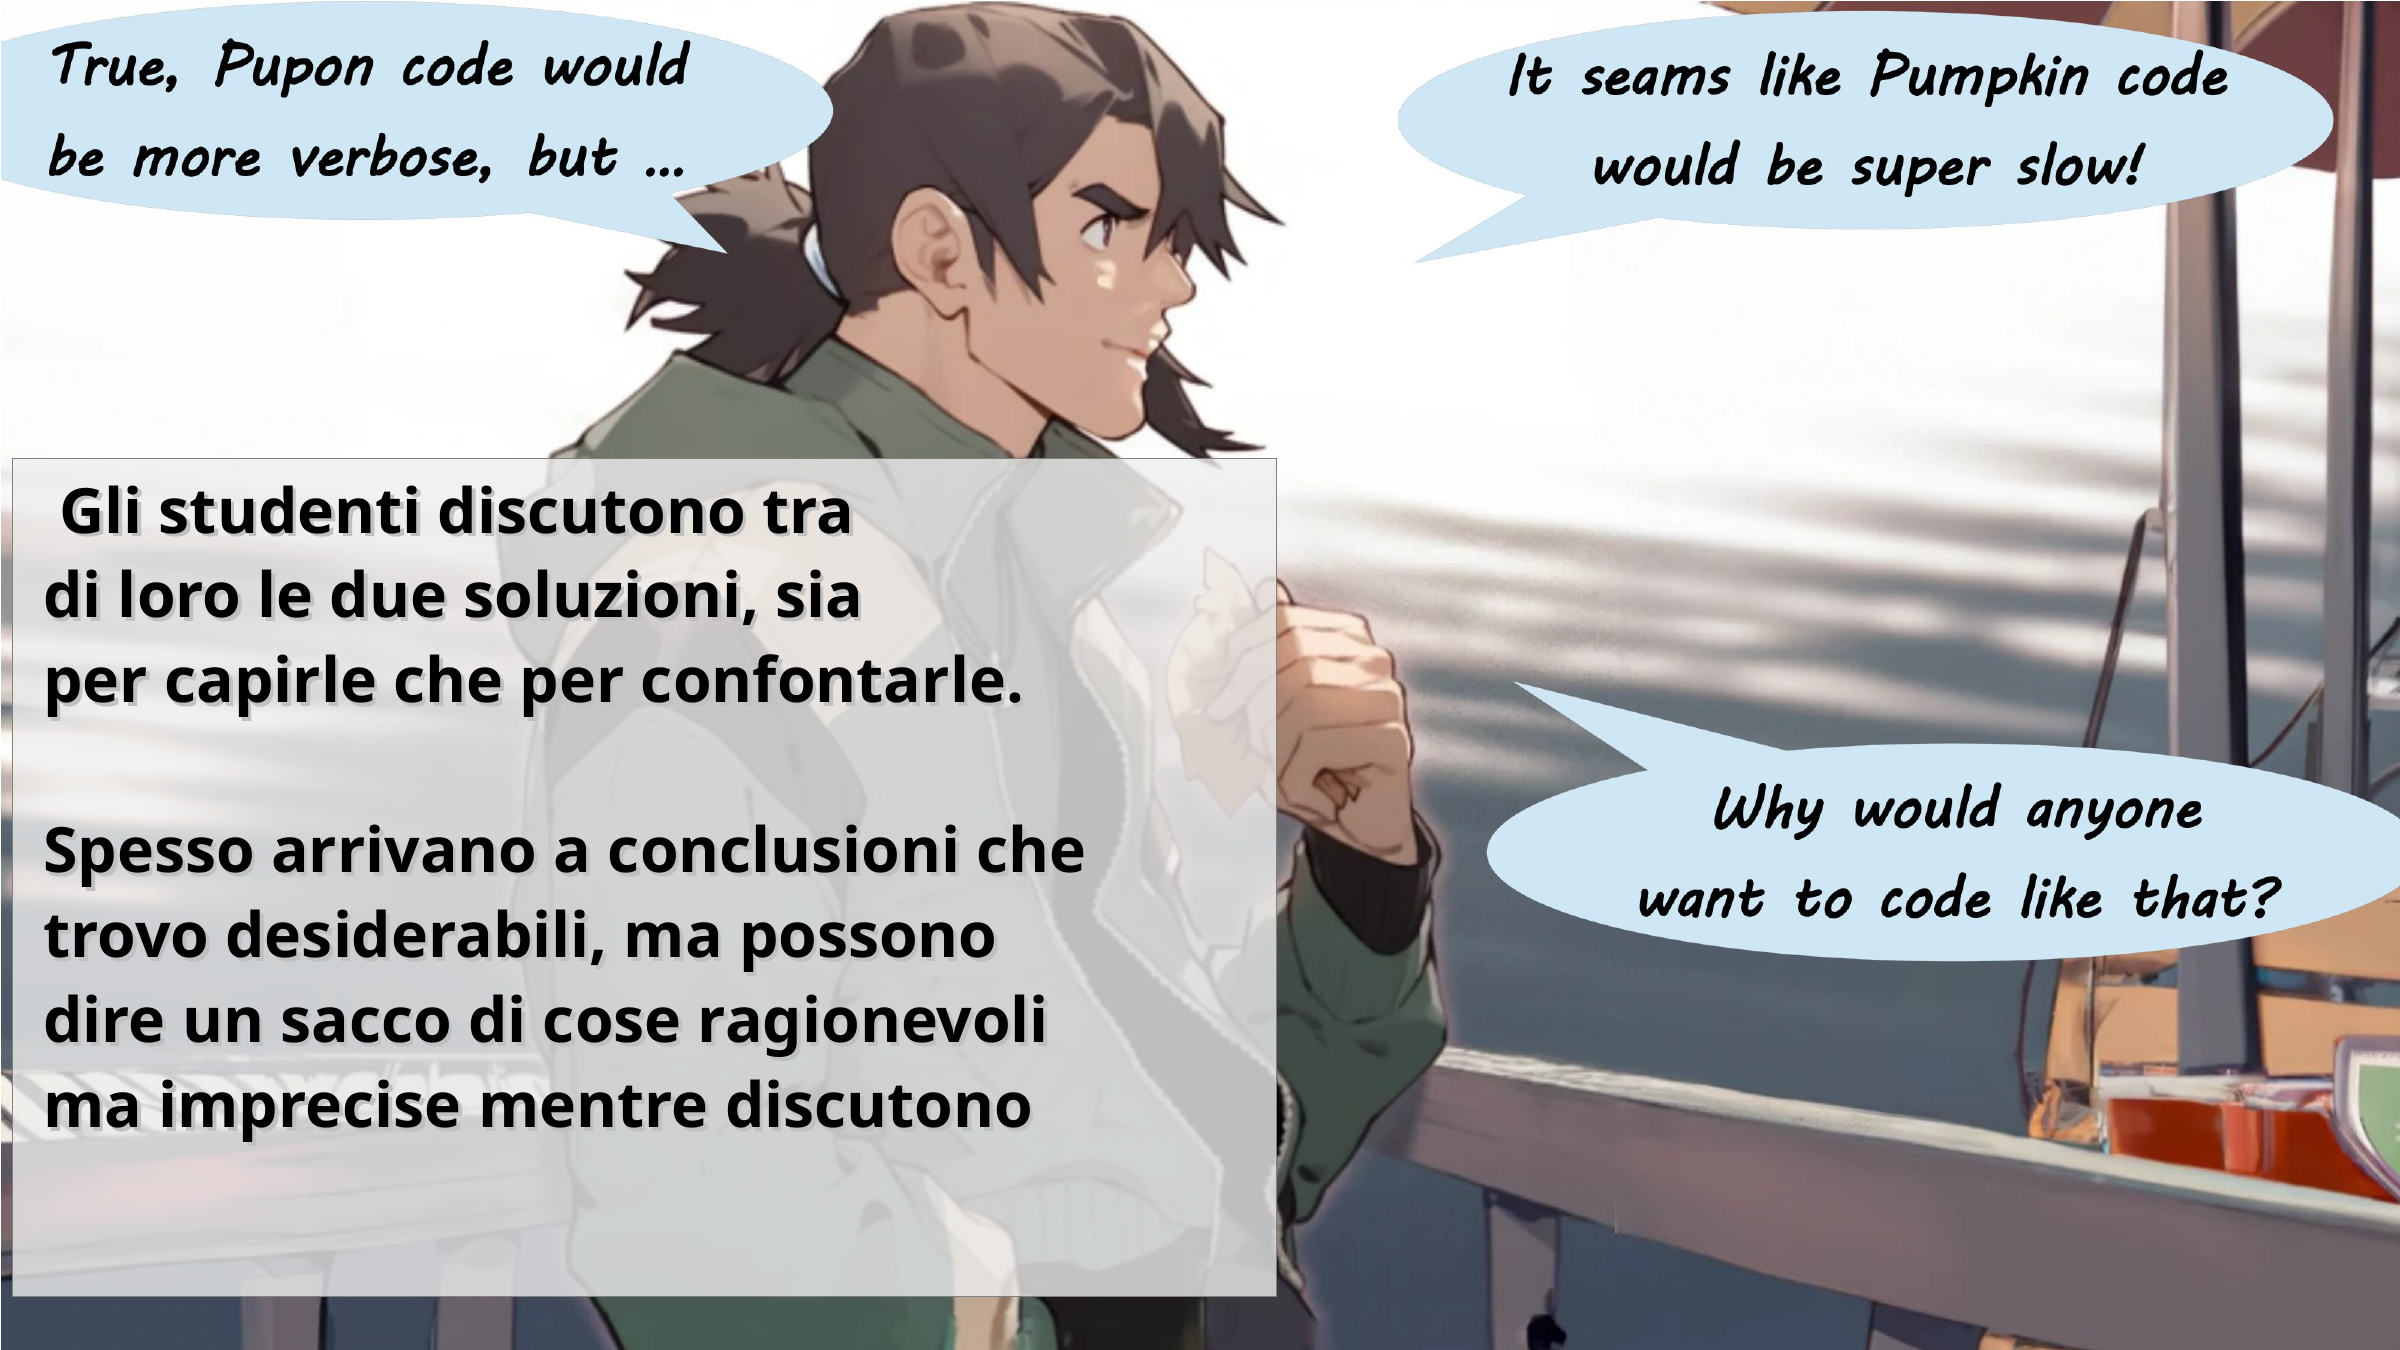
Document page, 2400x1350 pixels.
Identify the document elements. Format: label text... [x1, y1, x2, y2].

picture [1, 1, 2400, 1350]
text_box Gli studenti discutono tra di loro le due soluzioni, sia per capirle che per confontarle. Spesso arrivano a conclusioni che trovo desiderabili, ma possono dire un sacco di cose ragionevoli ma imprecise mentre discutono [12, 458, 1277, 1297]
